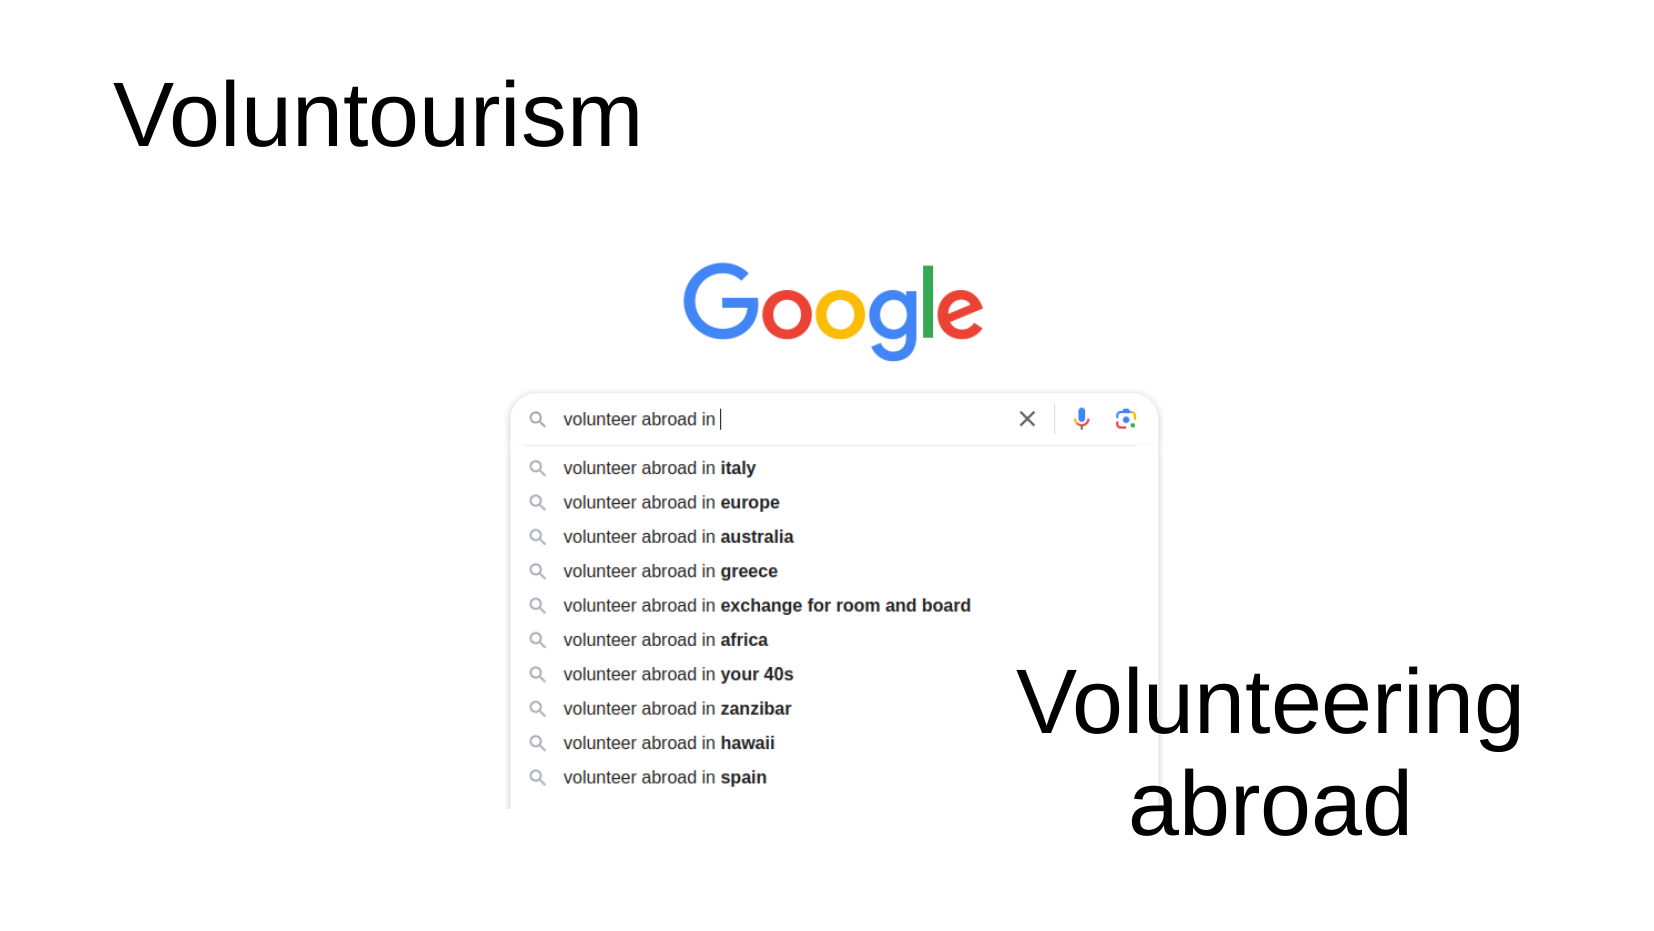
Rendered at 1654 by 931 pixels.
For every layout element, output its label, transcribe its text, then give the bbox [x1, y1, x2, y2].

title Volunteering abroad [975, 650, 1568, 856]
title Voluntourism [82, 37, 676, 193]
picture [375, 187, 1276, 809]
